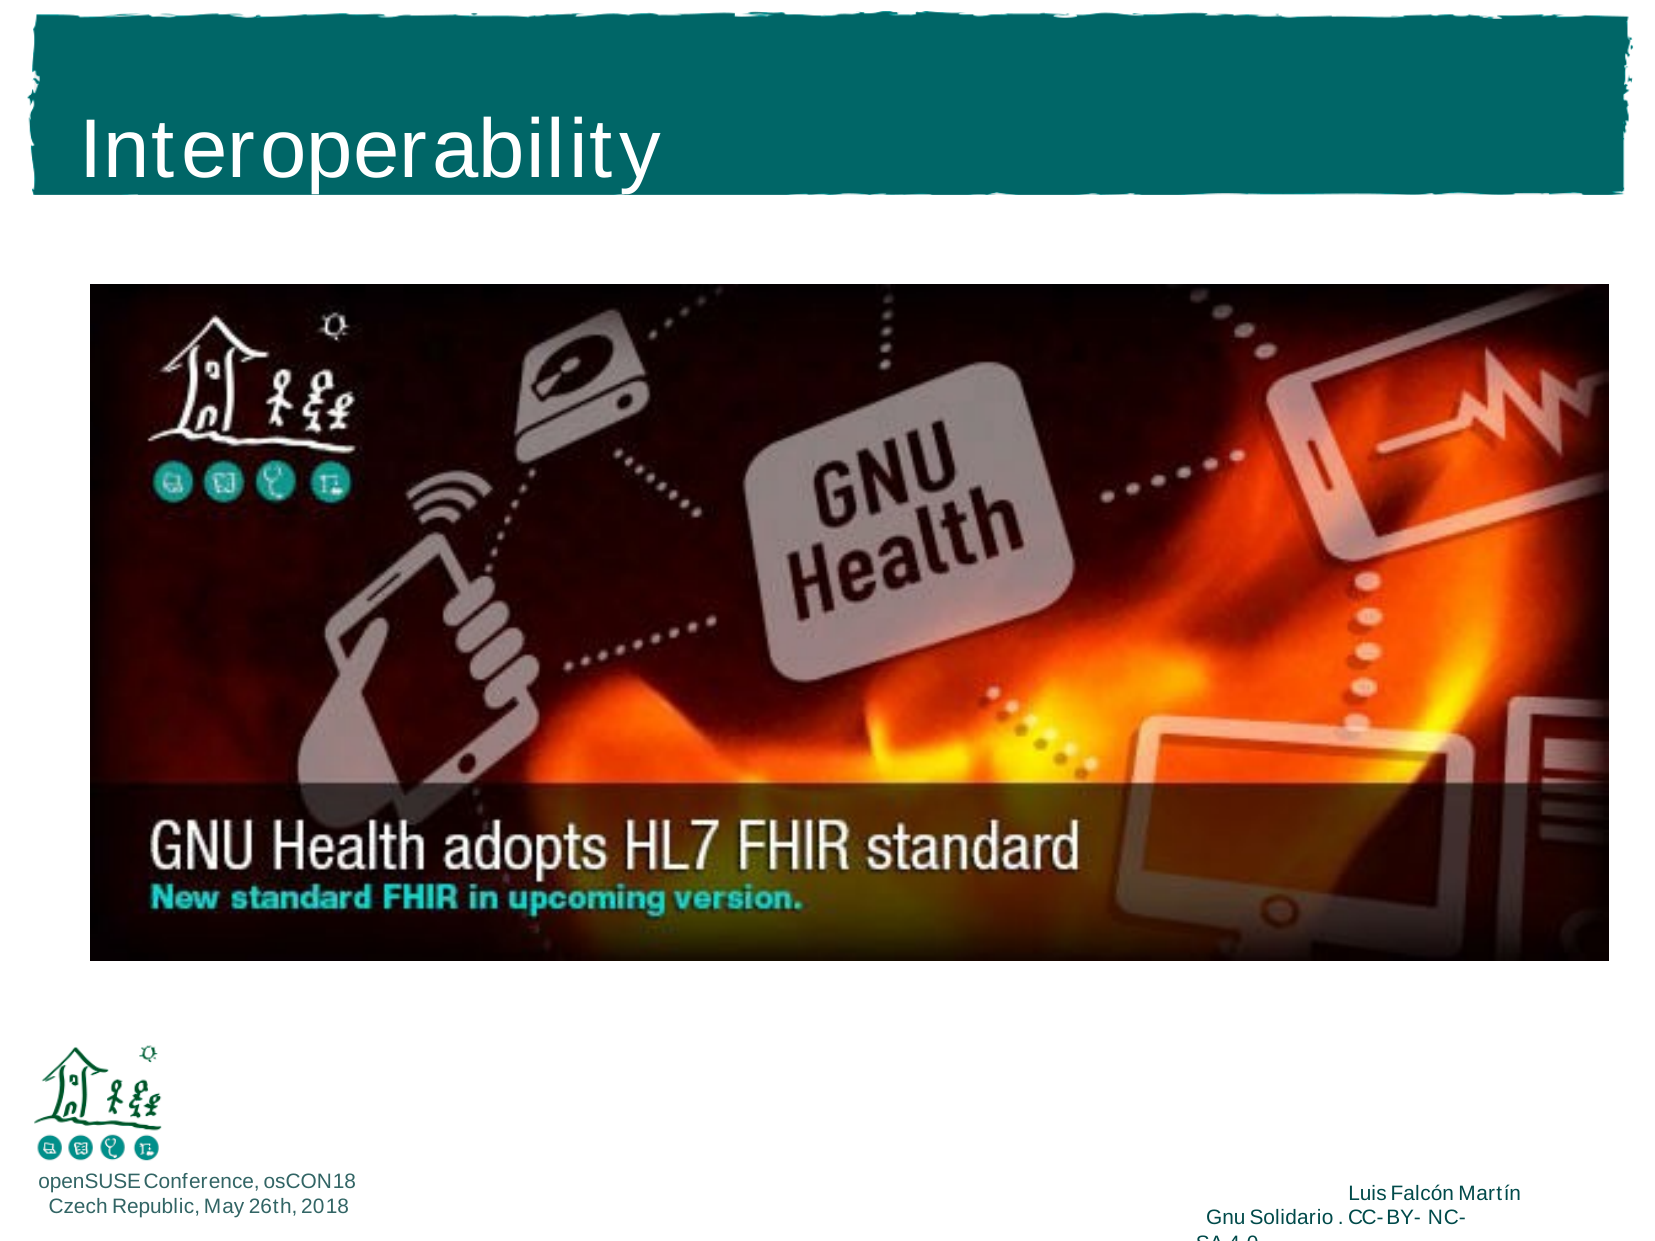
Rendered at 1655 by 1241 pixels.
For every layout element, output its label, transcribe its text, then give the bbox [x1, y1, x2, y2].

text_box openSUSEConference,osCON18 CzechRepublic,May26th,2018 [36, 1167, 361, 1218]
text_box [90, 284, 1609, 960]
title Interoperability [48, 74, 1607, 179]
text_box LuisFalcónMartín GnuSolidario.CC-BY-NC-SA4.0 [1193, 1179, 1531, 1230]
